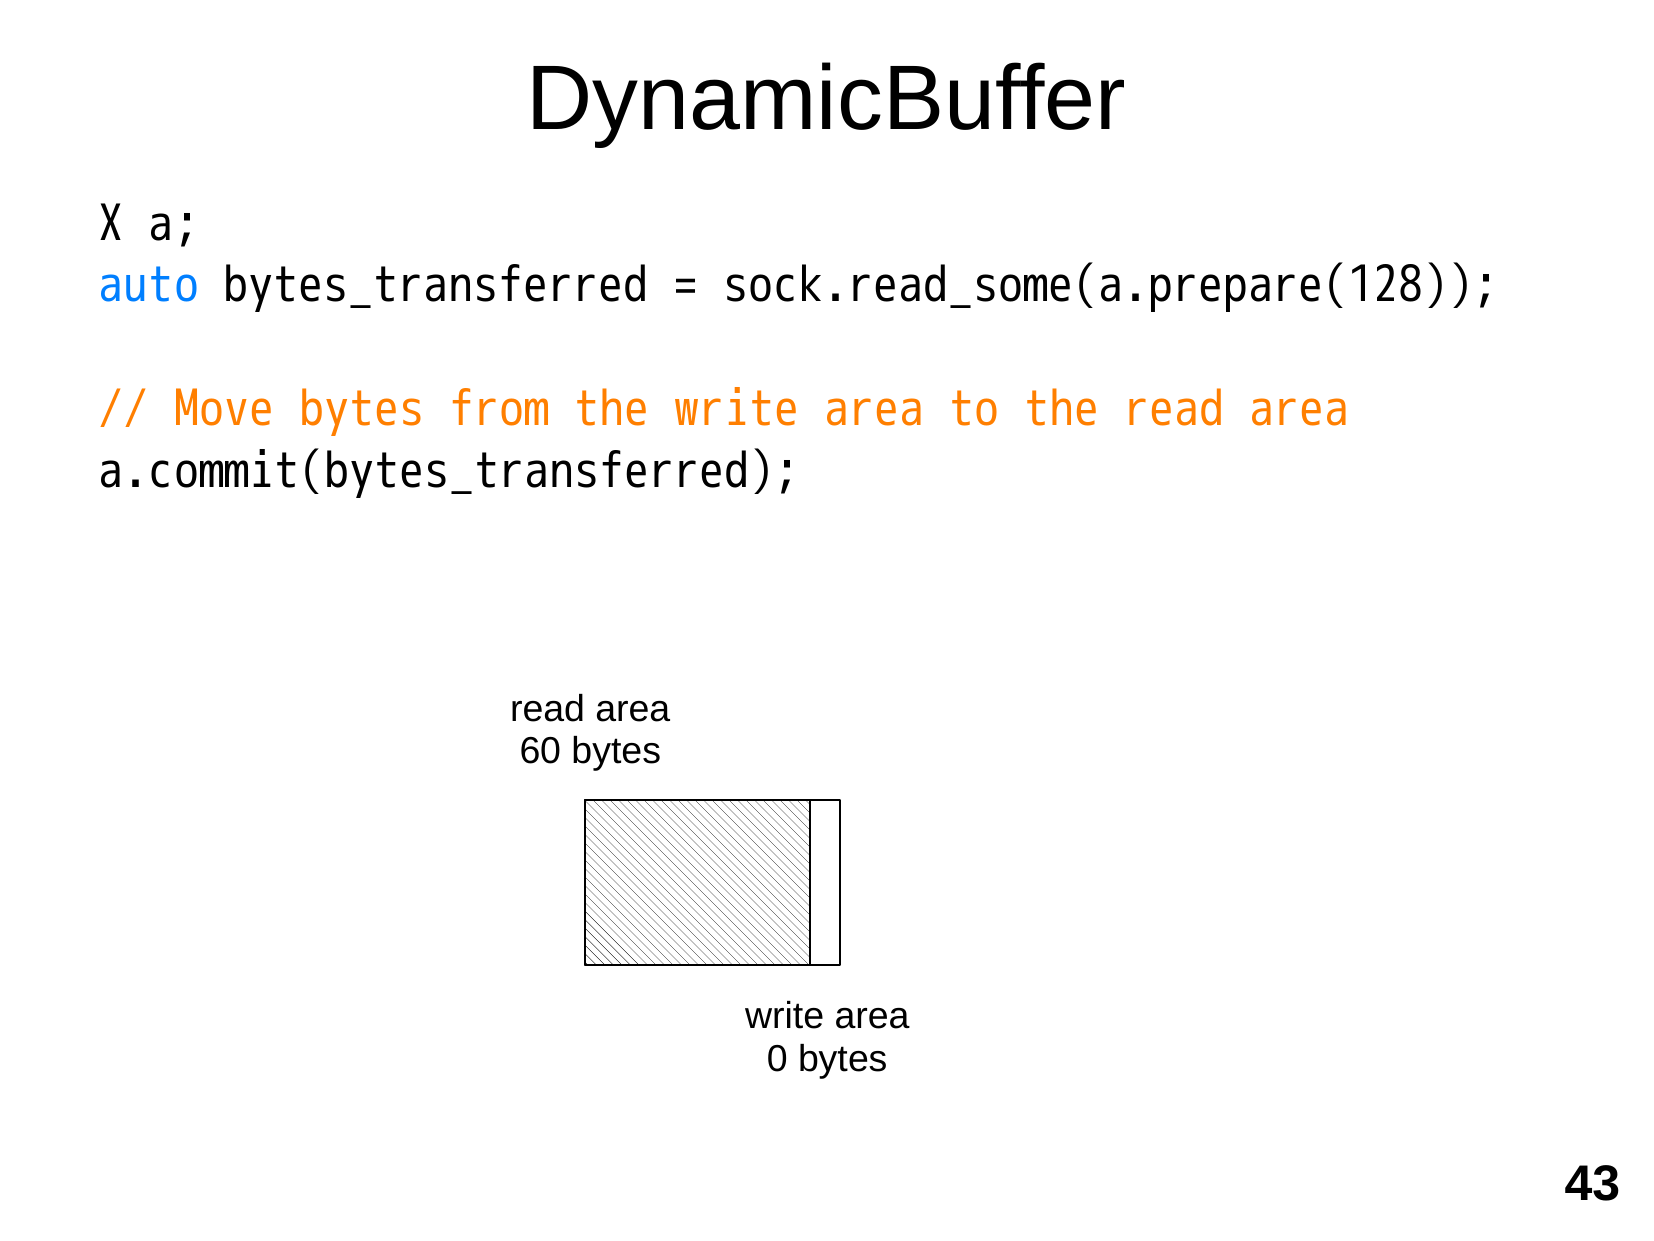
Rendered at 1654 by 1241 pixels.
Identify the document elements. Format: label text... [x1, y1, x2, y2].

text_box write area 0 bytes [730, 987, 925, 1086]
text_box [584, 800, 840, 966]
text_box read area 60 bytes [495, 680, 686, 779]
title DynamicBuffer [82, 15, 1571, 181]
text_box X a; auto bytes_transferred = sock.read_some(a.prepare(128)); // Move bytes from the write area to the read area a.commit(bytes_transferred); [84, 190, 1570, 507]
